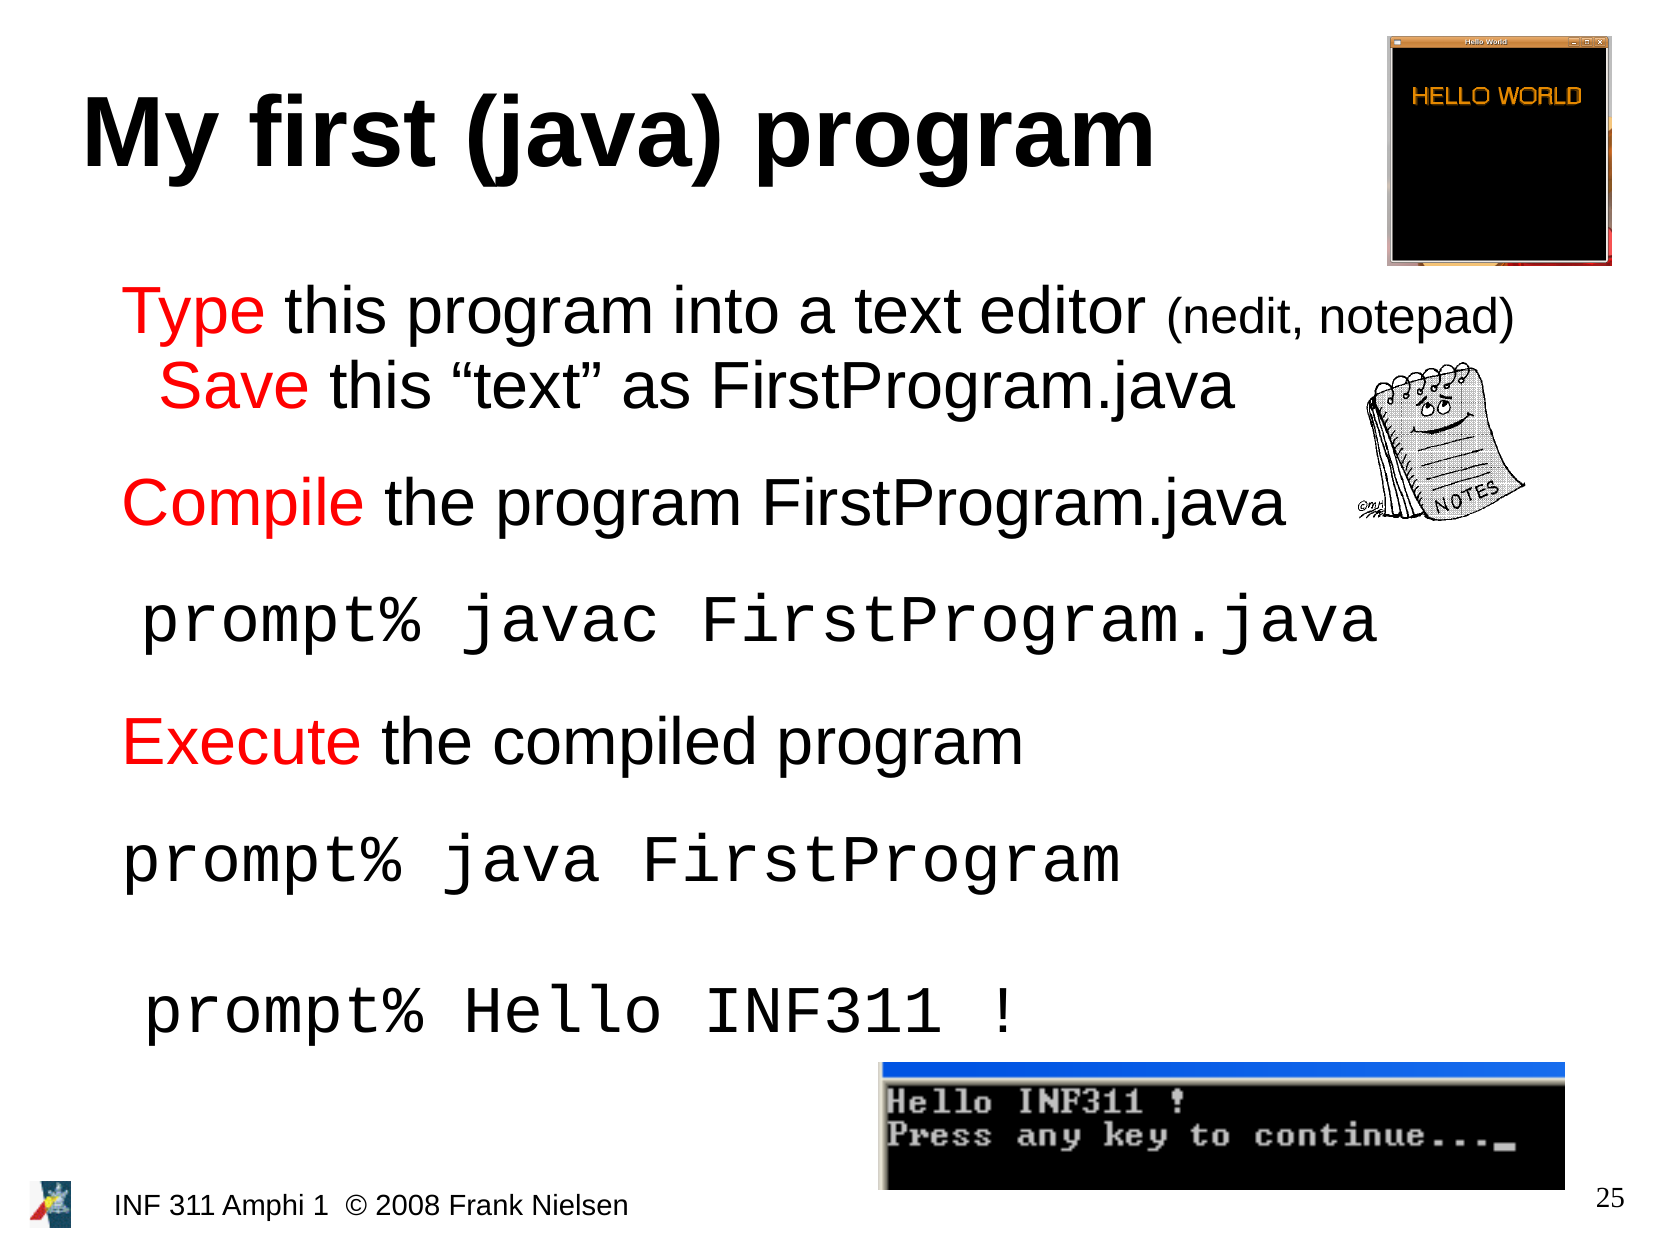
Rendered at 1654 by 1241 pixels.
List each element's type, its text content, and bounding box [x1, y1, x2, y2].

text_box My first (java) program [67, 68, 1387, 195]
text_box Type this program into a text editor (nedit, notepad) Save this “text” as FirstProgram.java Compile the program FirstProgram.java prompt% javac FirstProgram.java Execute the compiled program prompt% java FirstProgram prompt% Hello INF311 ! [88, 265, 1554, 1033]
picture [1387, 36, 1612, 266]
picture [878, 1062, 1565, 1190]
picture [1342, 354, 1536, 532]
picture [29, 1181, 71, 1228]
